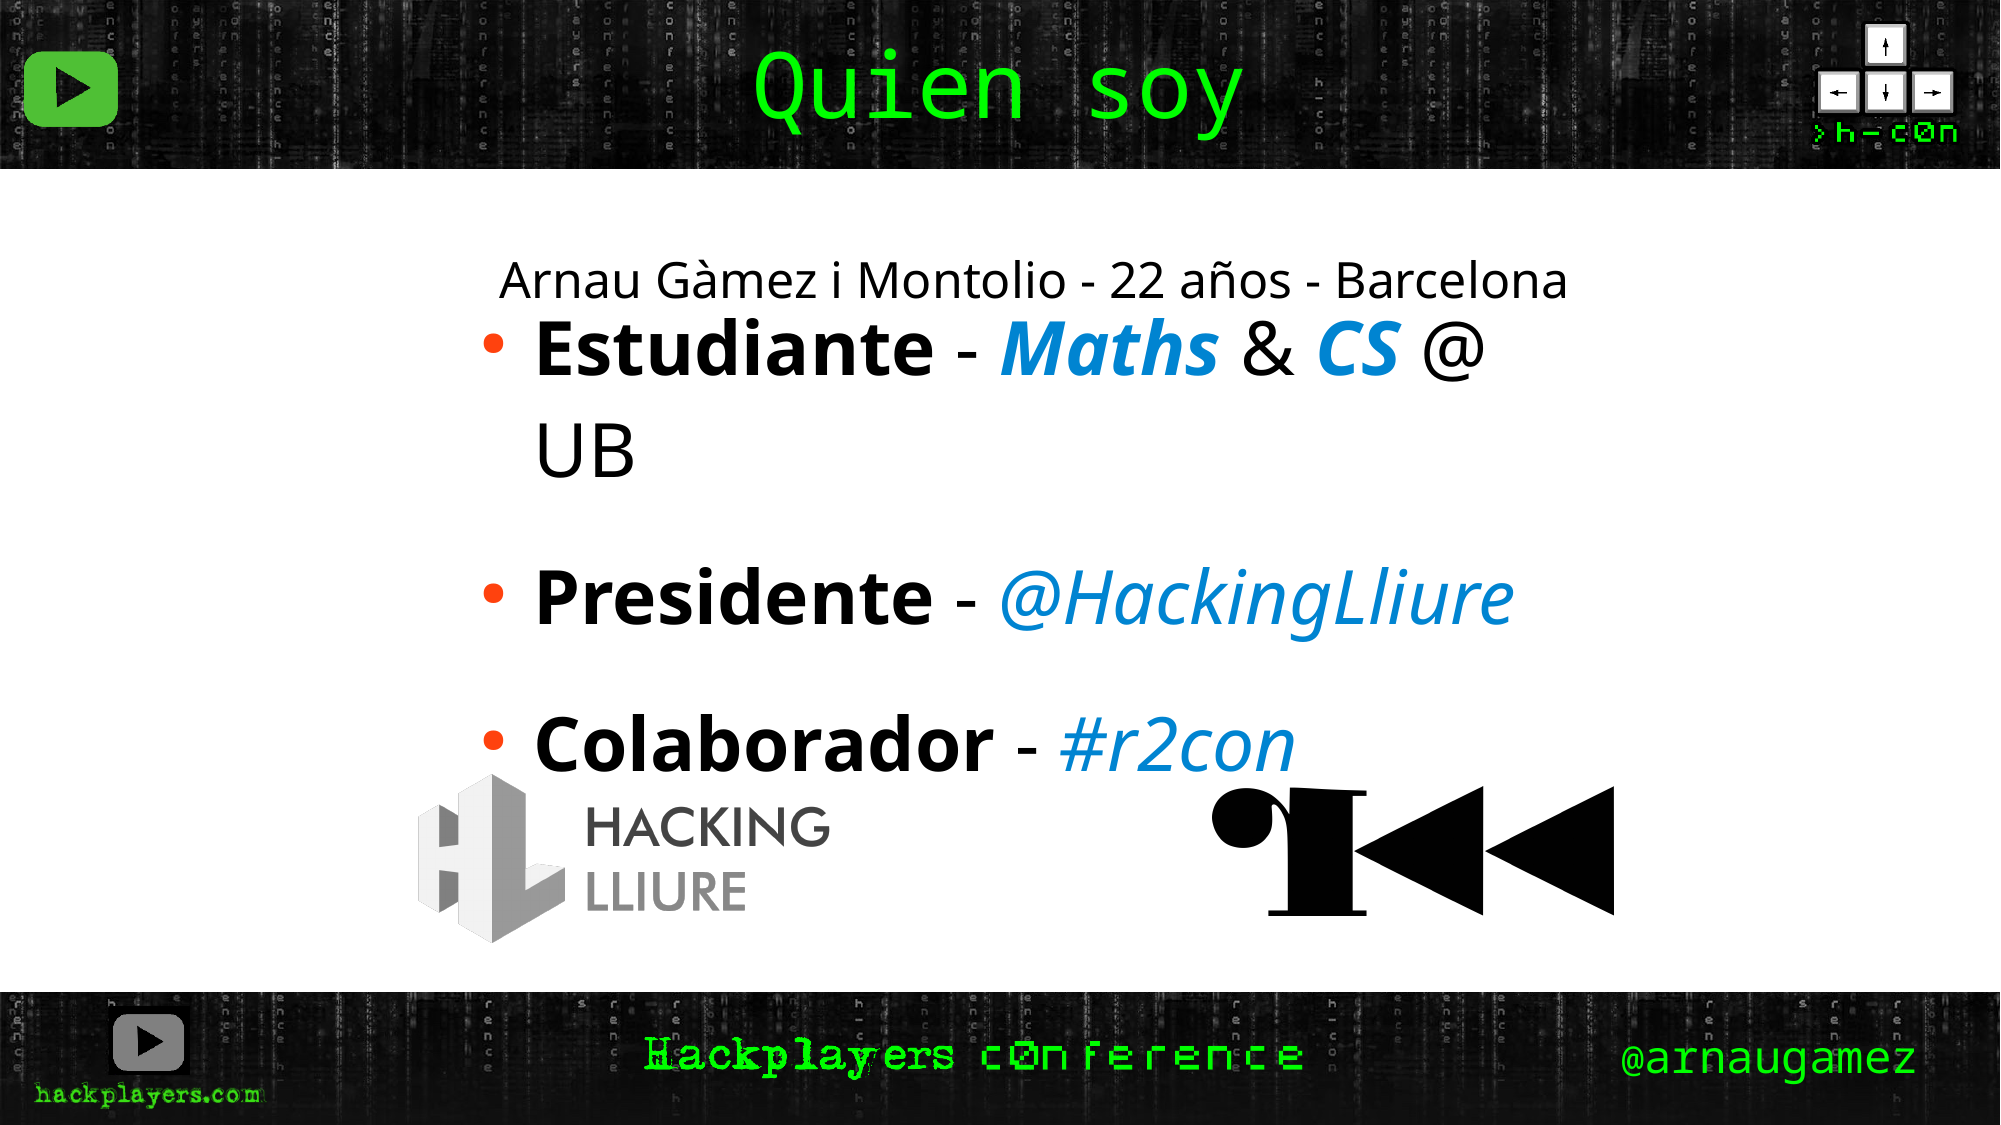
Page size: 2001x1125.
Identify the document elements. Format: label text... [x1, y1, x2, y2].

title Quien soy [255, 0, 1745, 166]
picture [0, 0, 2000, 169]
picture [398, 754, 852, 963]
picture [0, 992, 2000, 1125]
text_box Arnau Gàmez i Montolio - 22 años - Barcelona [484, 237, 1516, 313]
picture [1212, 786, 1614, 916]
list Estudiante - Maths & CS @ UB Presidente - @HackingLliure Colaborador - #r2con [462, 356, 1538, 732]
